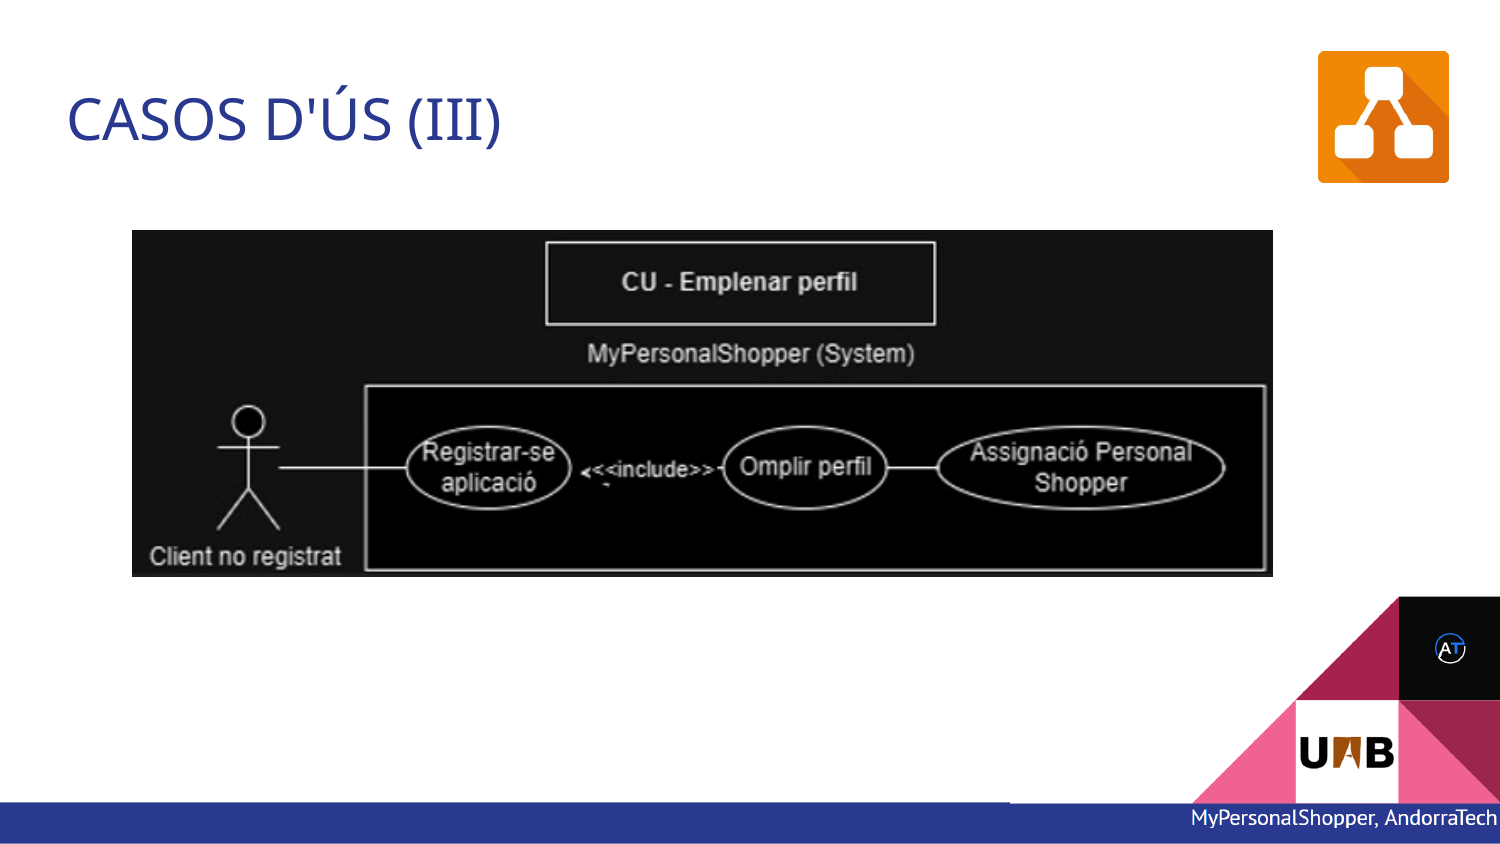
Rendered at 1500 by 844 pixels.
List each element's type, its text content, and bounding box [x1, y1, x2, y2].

title CASOS D'ÚS (III) [51, 67, 1318, 167]
picture [132, 230, 1500, 828]
picture [1318, 51, 1449, 183]
